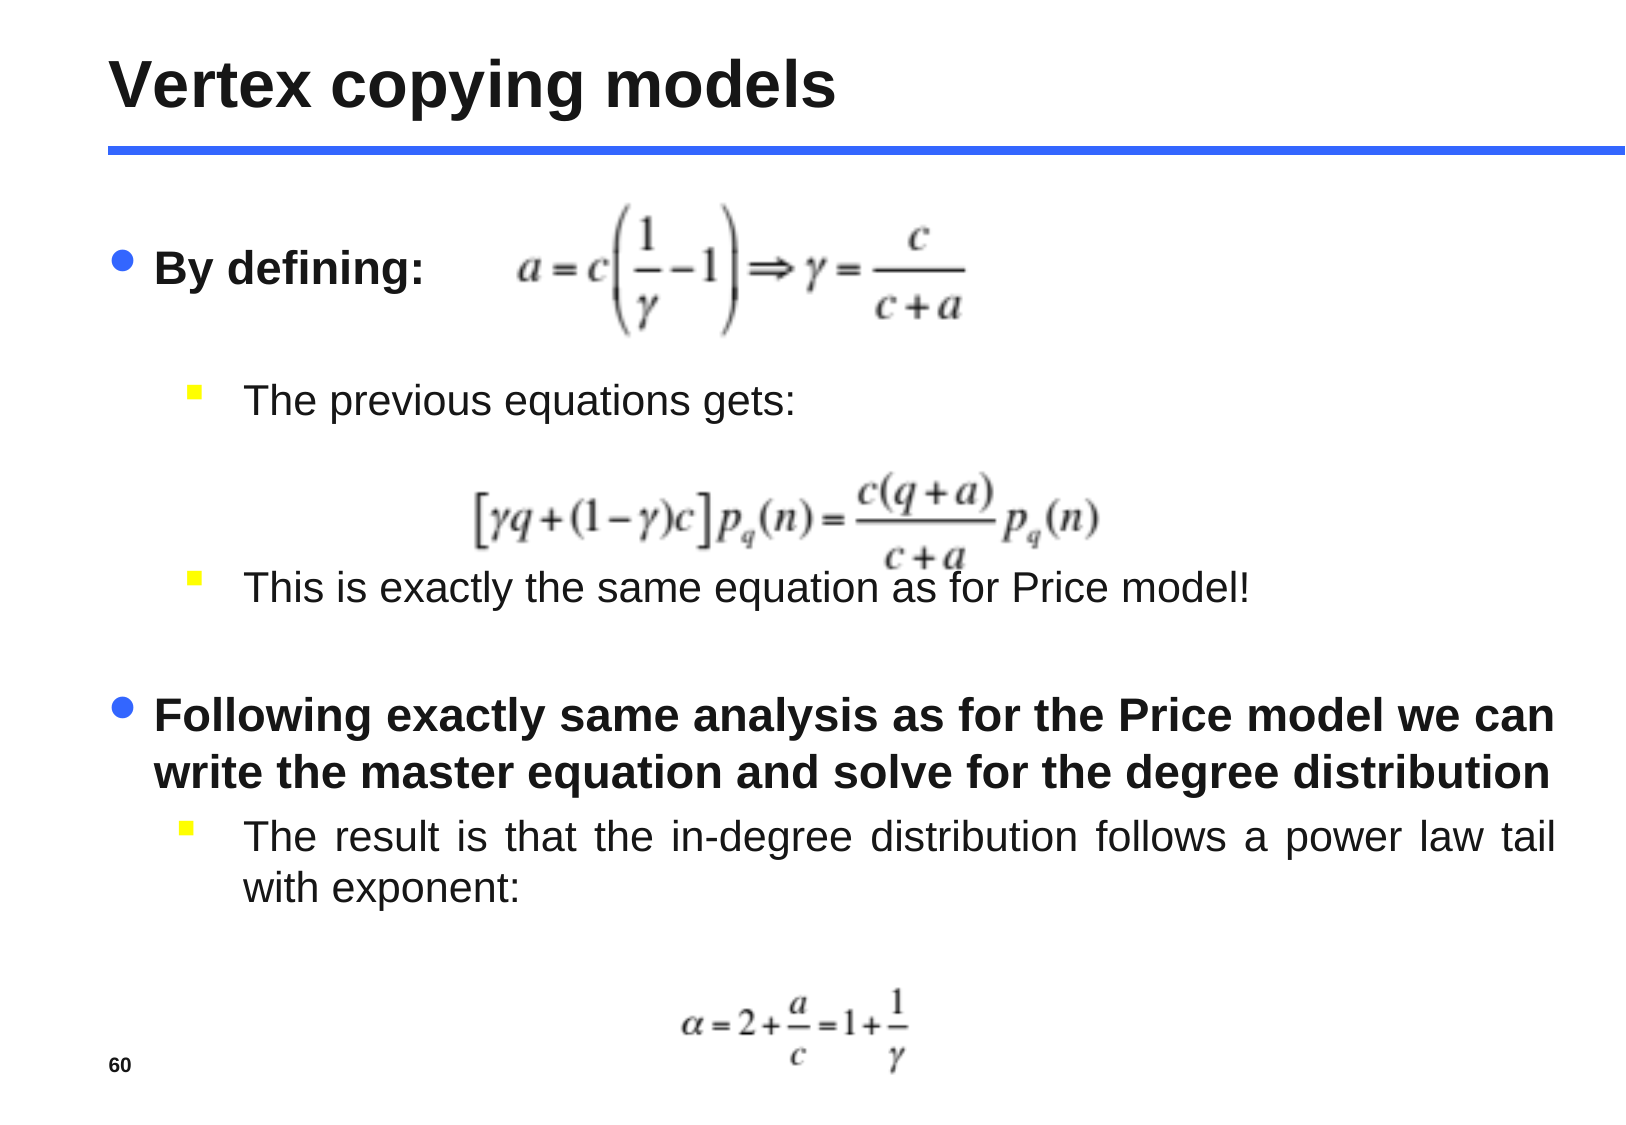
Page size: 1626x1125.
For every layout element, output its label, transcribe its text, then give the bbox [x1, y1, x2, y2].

list By defining: The previous equations gets: This is exactly the same equation as for Price model! Following exactly same analysis as for the Price model we can write the master equation and solve for the degree distribution The result is that the in-degree distribution follows a power law tail with exponent: [108, 237, 1558, 975]
chart [677, 977, 912, 1077]
chart [470, 458, 1101, 574]
title Vertex copying models [108, 30, 1558, 131]
text_box <number> [108, 1051, 188, 1077]
chart [512, 195, 969, 342]
